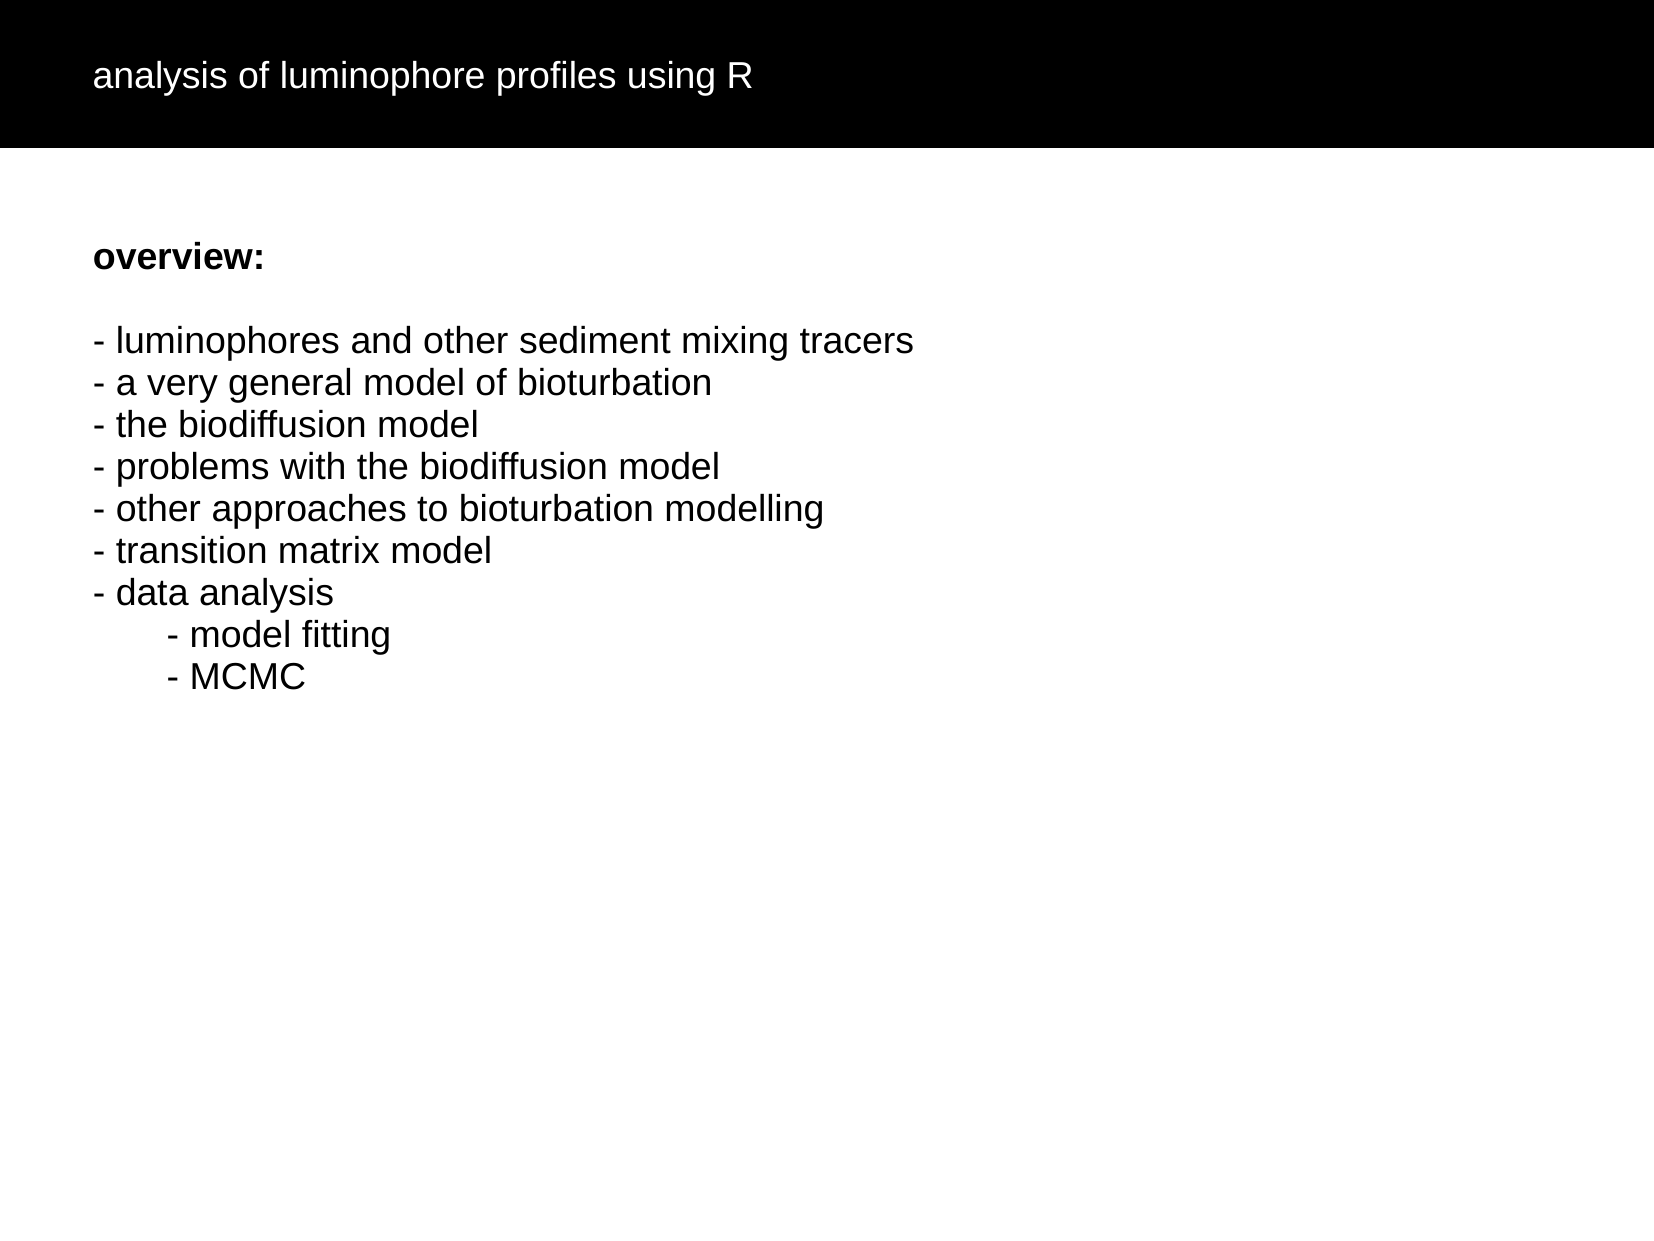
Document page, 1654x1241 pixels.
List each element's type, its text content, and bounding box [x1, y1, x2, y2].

text_box analysis of luminophore profiles using R [77, 46, 769, 104]
text_box [0, 0, 1654, 148]
text_box overview: - luminophores and other sediment mixing tracers - a very general model of bioturbation - the biodiffusion model - problems with the biodiffusion model - other approaches to bioturbation modelling - transition matrix model - data analysis - model fitting - MCMC [78, 228, 930, 792]
